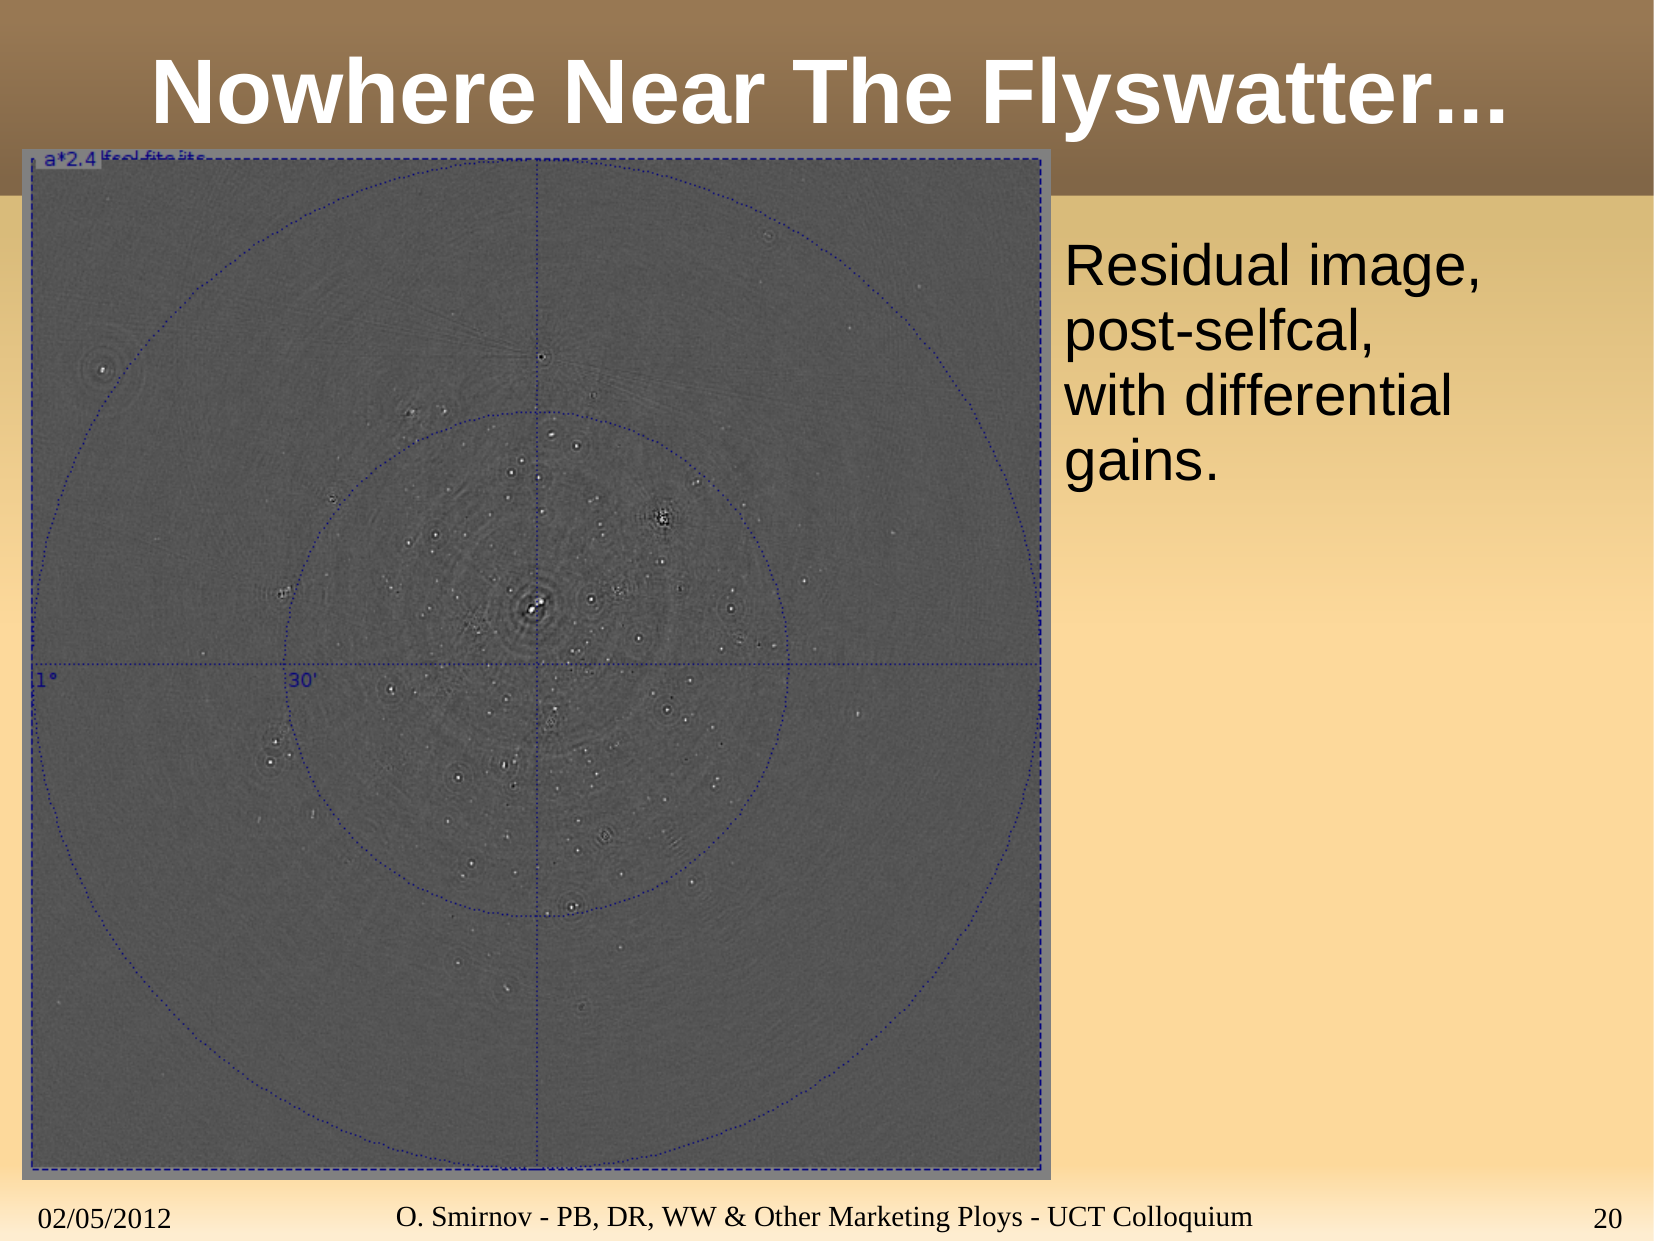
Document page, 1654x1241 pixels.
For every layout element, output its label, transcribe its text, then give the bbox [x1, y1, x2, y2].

picture [0, 0, 1654, 1241]
text_box Residual image, post-selfcal, with differential gains. [1050, 225, 1613, 500]
title Nowhere Near The Flyswatter... [86, 0, 1576, 188]
